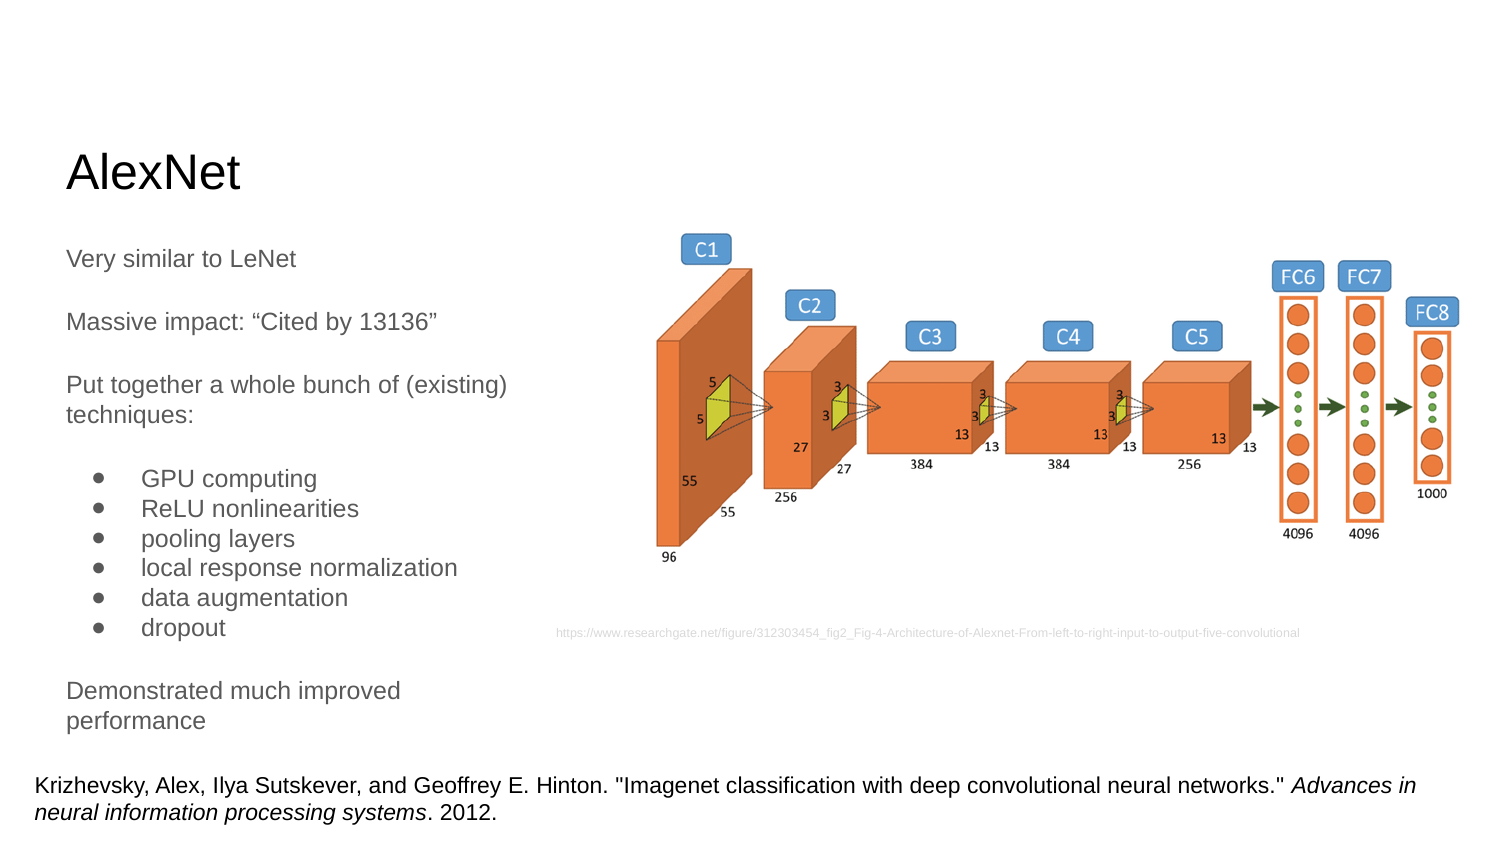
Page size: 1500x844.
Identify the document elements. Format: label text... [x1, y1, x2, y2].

list Very similar to LeNet Massive impact: “Cited by 13136” Put together a whole bunch of (existing) techniques: GPU computing ReLU nonlinearities pooling layers local response normalization data augmentation dropout Demonstrated much improved performance [51, 227, 564, 750]
text_box https://www.researchgate.net/figure/312303454_fig2_Fig-4-Architecture-of-Alexnet-From-left-to-right-input-to-output-five-convolutional [541, 597, 1500, 667]
picture [650, 228, 1466, 565]
title AlexNet [51, 91, 512, 216]
text_box Krizhevsky, Alex, Ilya Sutskever, and Geoffrey E. Hinton. "Imagenet classification with deep convolutional neural networks." Advances in neural information processing systems. 2012. [19, 762, 1451, 834]
